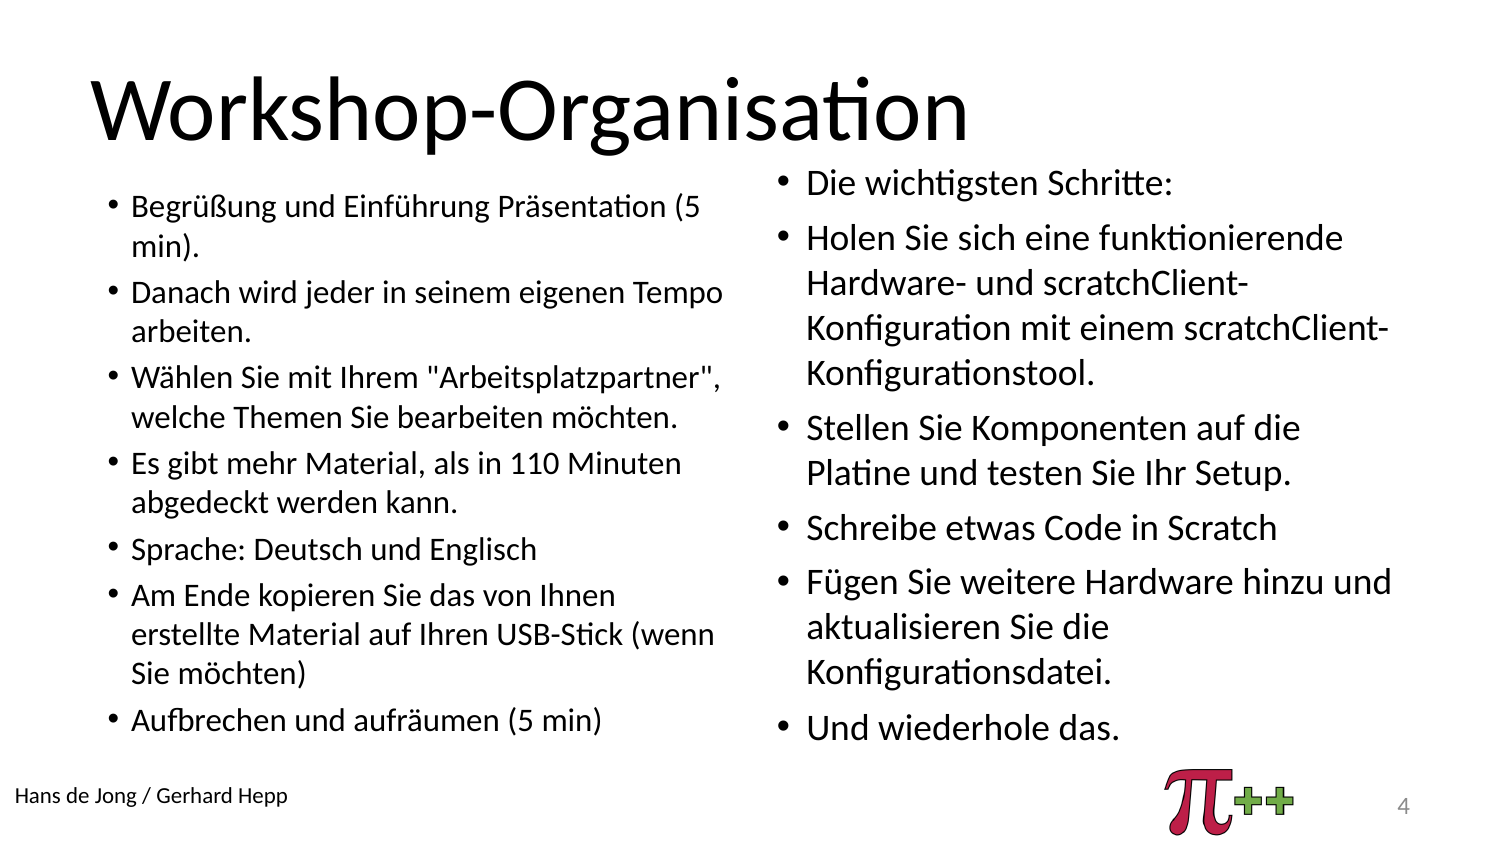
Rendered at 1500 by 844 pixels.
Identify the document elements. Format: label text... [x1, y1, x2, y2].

list Begrüßung und Einführung Präsentation (5 min). Danach wird jeder in seinem eigenen Tempo arbeiten. Wählen Sie mit Ihrem "Arbeitsplatzpartner", welche Themen Sie bearbeiten möchten. Es gibt mehr Material, als in 110 Minuten abgedeckt werden kann. Sprache: Deutsch und Englisch Am Ende kopieren Sie das von Ihnen erstellte Material auf Ihren USB-Stick (wenn Sie möchten) Aufbrechen und aufräumen (5 min) [92, 177, 745, 780]
text_box Die wichtigsten Schritte: Holen Sie sich eine funktionierende Hardware- und scratchClient-Konfiguration mit einem scratchClient-Konfigurationstool. Stellen Sie Komponenten auf die Platine und testen Sie Ihr Setup. Schreibe etwas Code in Scratch Fügen Sie weitere Hardware hinzu und aktualisieren Sie die Konfigurationsdatei. Und wiederhole das. [761, 150, 1414, 765]
title Workshop-Organisation [75, 33, 1425, 175]
picture [1163, 768, 1294, 836]
slide_number <getal> [1340, 782, 1425, 827]
